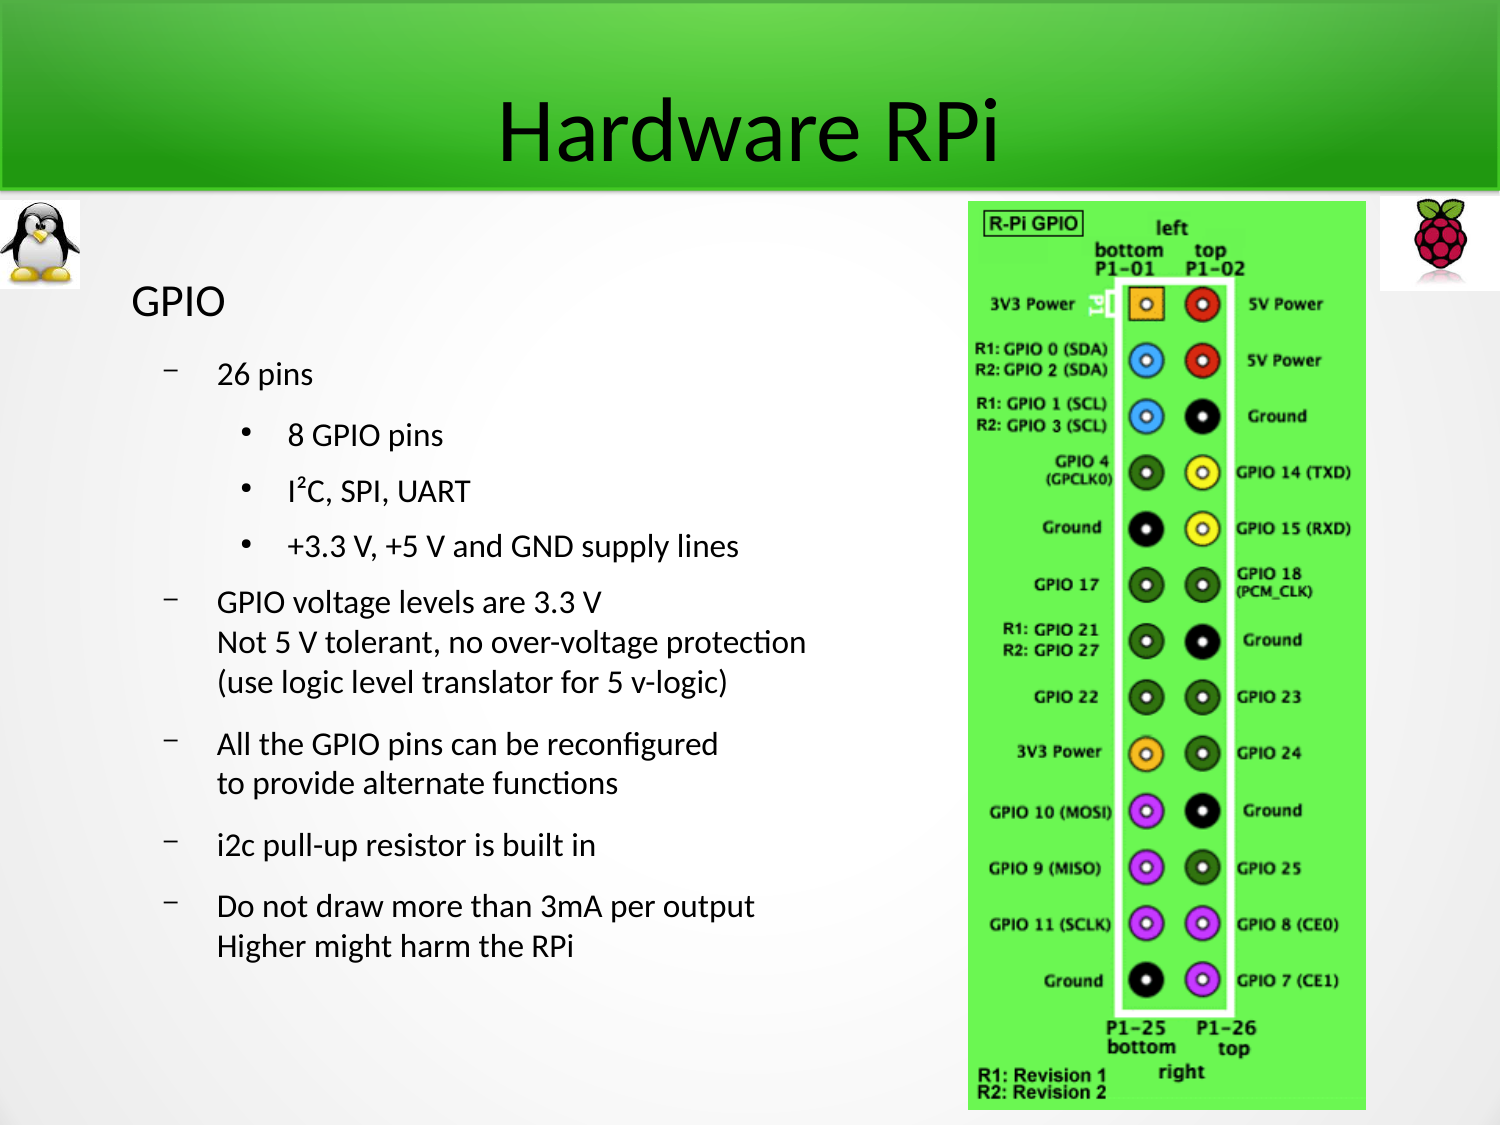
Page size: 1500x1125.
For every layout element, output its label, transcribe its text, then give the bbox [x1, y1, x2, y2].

picture [968, 201, 1366, 1110]
list GPIO 26 pins 8 GPIO pins I²C, SPI, UART +3.3 V, +5 V and GND supply lines GPIO voltage levels are 3.3 V Not 5 V tolerant, no over-voltage protection (use logic level translator for 5 v-logic) All the GPIO pins can be reconfigured to provide alternate functions i2c pull-up resistor is built in Do not draw more than 3mA per output Higher might harm the RPi [60, 262, 968, 1006]
title Hardware RPi [75, 45, 1425, 233]
picture [0, 200, 80, 289]
picture [1380, 196, 1500, 291]
